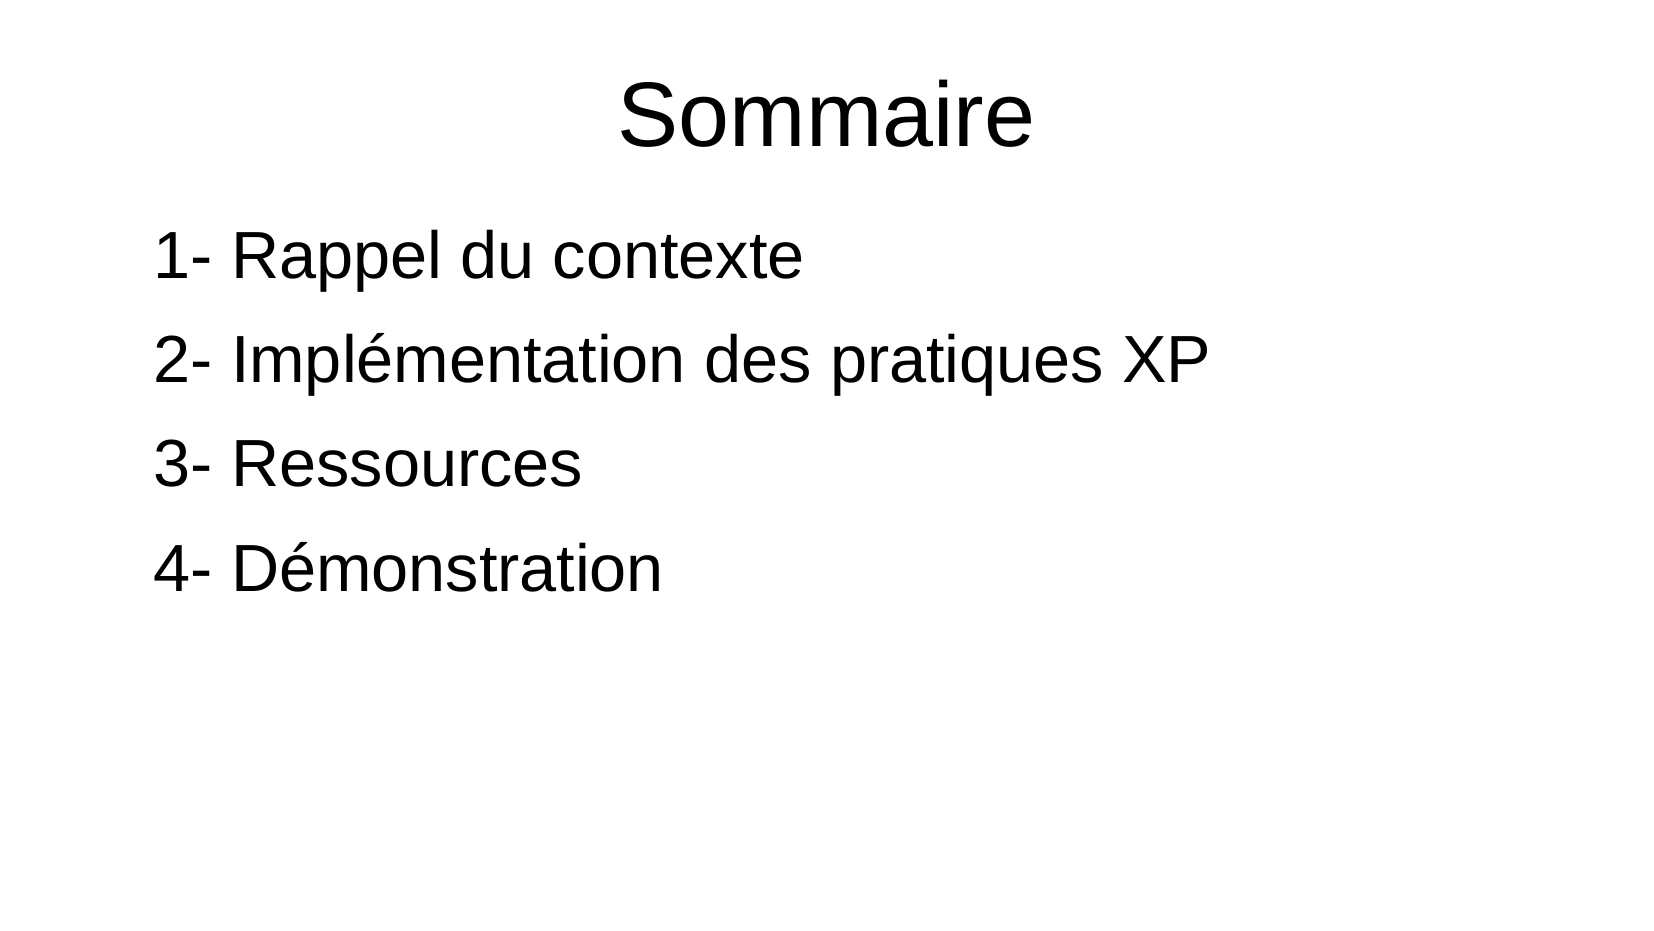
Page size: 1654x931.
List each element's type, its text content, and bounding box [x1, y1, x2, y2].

list 1- Rappel du contexte 2- Implémentation des pratiques XP 3- Ressources 4- Démonstration [82, 217, 1571, 758]
title Sommaire [82, 37, 1571, 193]
